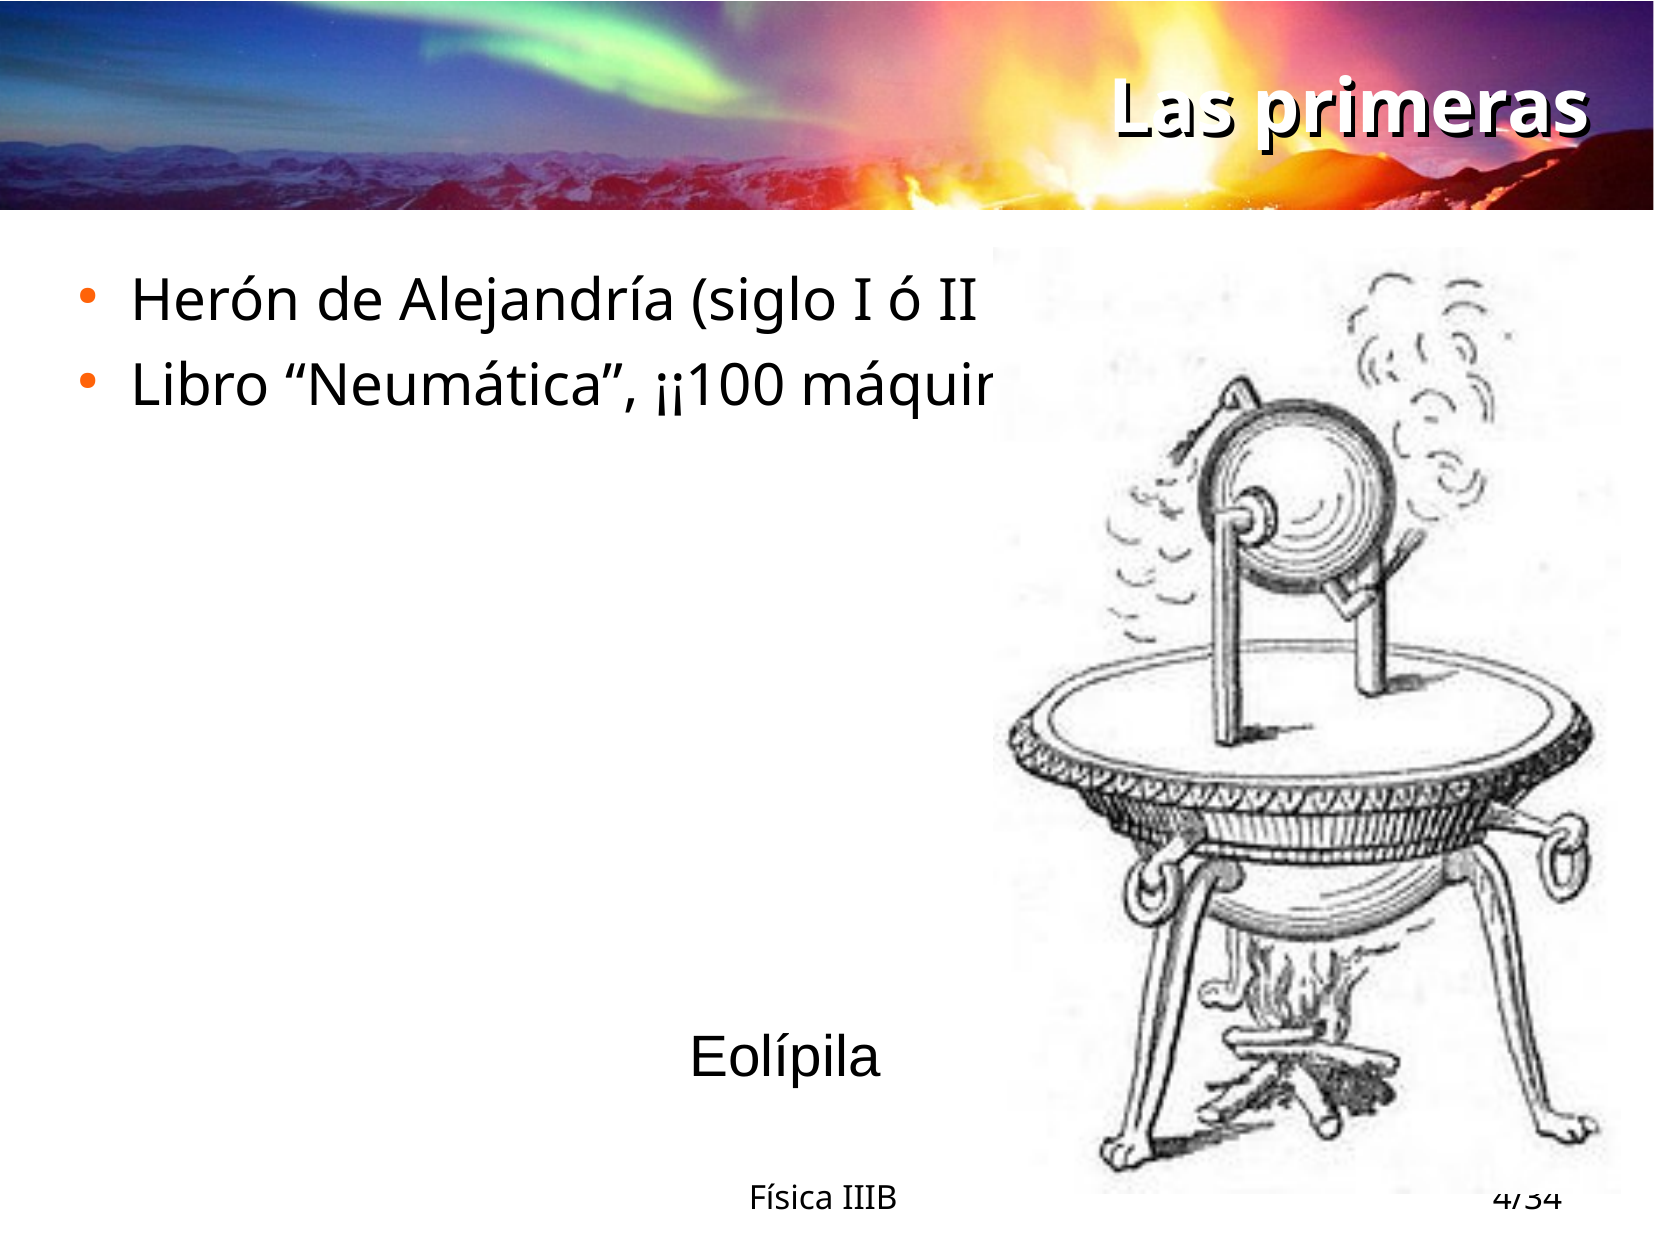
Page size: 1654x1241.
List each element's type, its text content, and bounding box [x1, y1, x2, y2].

title Las primeras [45, 15, 1606, 191]
list Herón de Alejandría (siglo I ó II a.C.) Libro “Neumática”, ¡¡100 máquinas!! [45, 255, 993, 1156]
text_box Eolípila [674, 1010, 962, 1097]
picture [993, 247, 1621, 1195]
picture [0, 1, 1654, 210]
